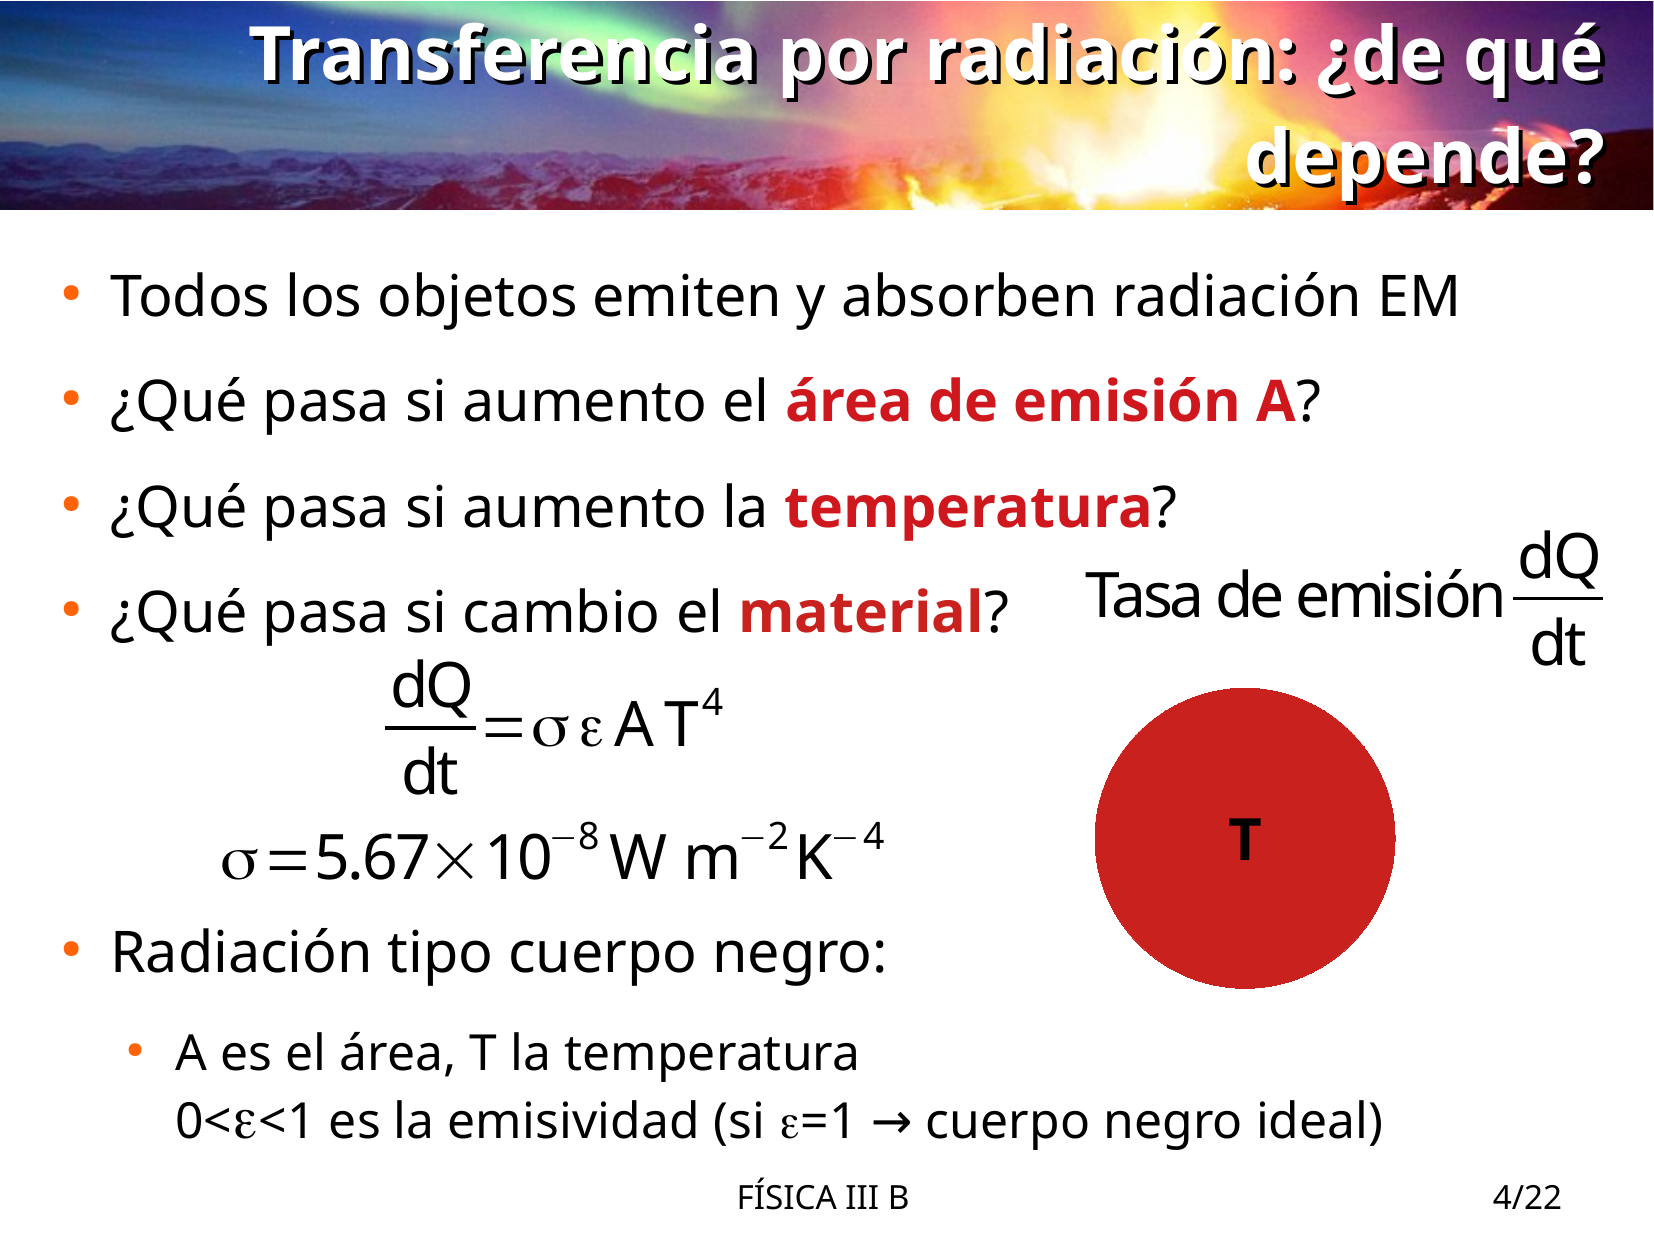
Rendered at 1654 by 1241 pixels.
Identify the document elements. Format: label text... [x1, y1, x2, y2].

chart [1077, 518, 1612, 680]
title Transferencia por radiación: ¿de qué depende? [45, 15, 1606, 191]
chart [214, 647, 890, 896]
text_box T [1095, 688, 1396, 989]
picture [0, 1, 1654, 210]
list Todos los objetos emiten y absorben radiación EM ¿Qué pasa si aumento el área de emisión A? ¿Qué pasa si aumento la temperatura? ¿Qué pasa si cambio el material? Radiación tipo cuerpo negro: A es el área, T la temperatura 0<e<1 es la emisividad (si e=1 → cuerpo negro ideal) [45, 255, 1606, 1156]
